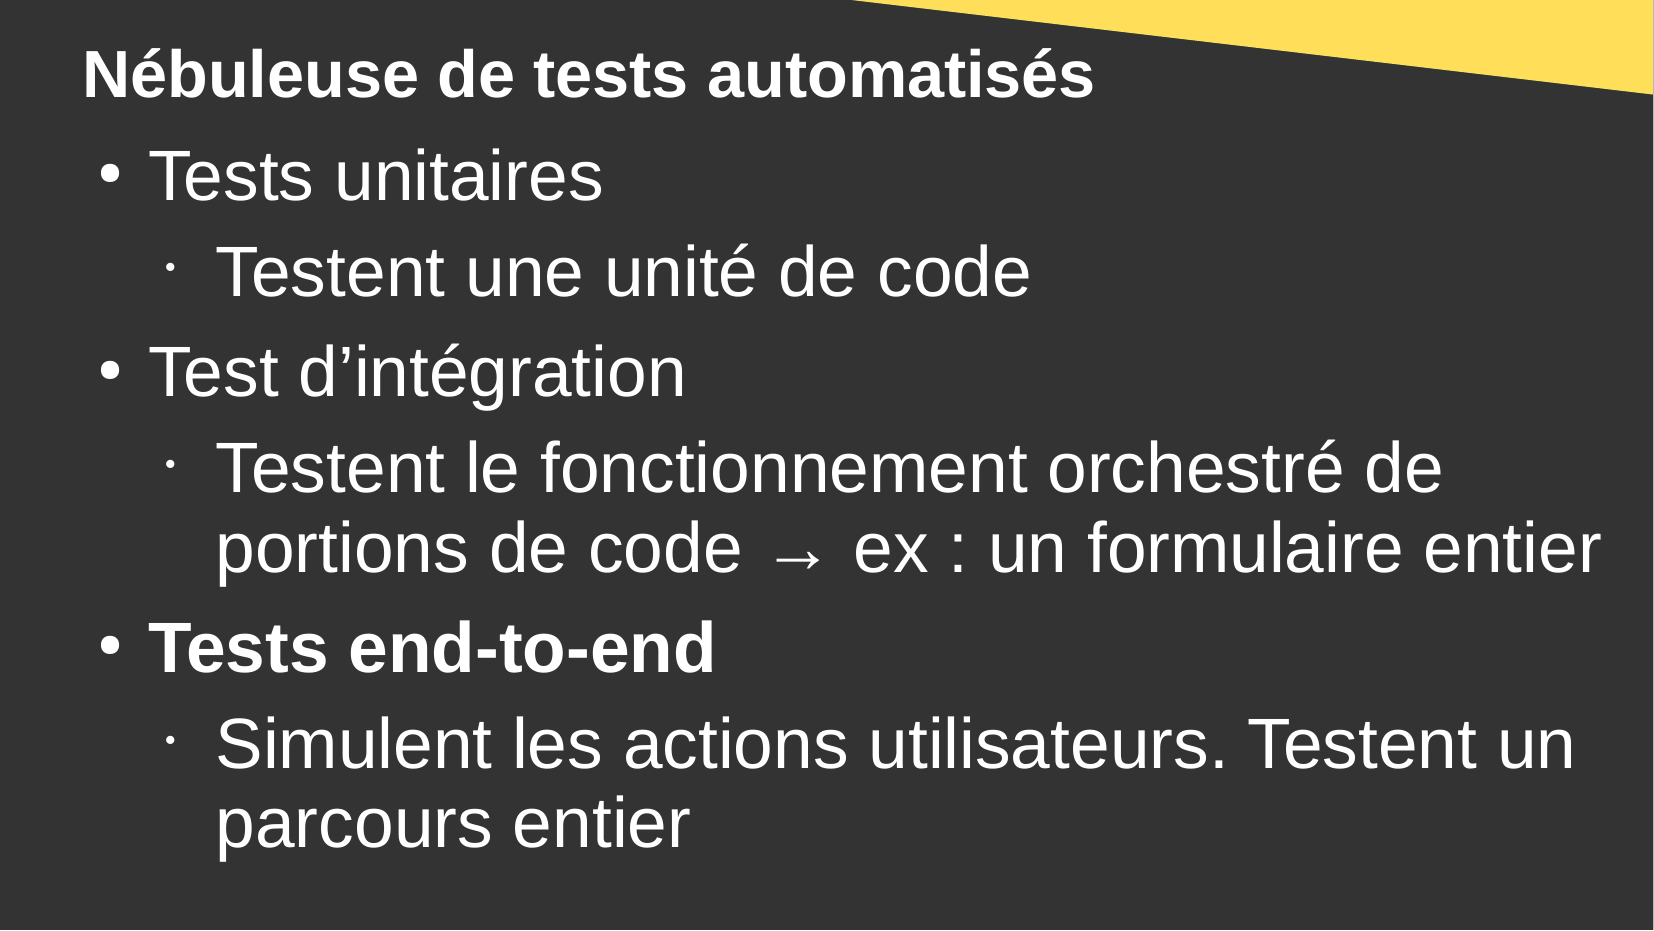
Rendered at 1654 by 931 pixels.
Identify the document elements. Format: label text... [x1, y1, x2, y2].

list Tests unitaires Testent une unité de code Test d’intégration Testent le fonctionnement orchestré de portions de code → ex : un formulaire entier Tests end-to-end Simulent les actions utilisateurs. Testent un parcours entier [80, 135, 1619, 875]
title Nébuleuse de tests automatisés [82, 37, 1571, 112]
text_box [851, 0, 1653, 95]
